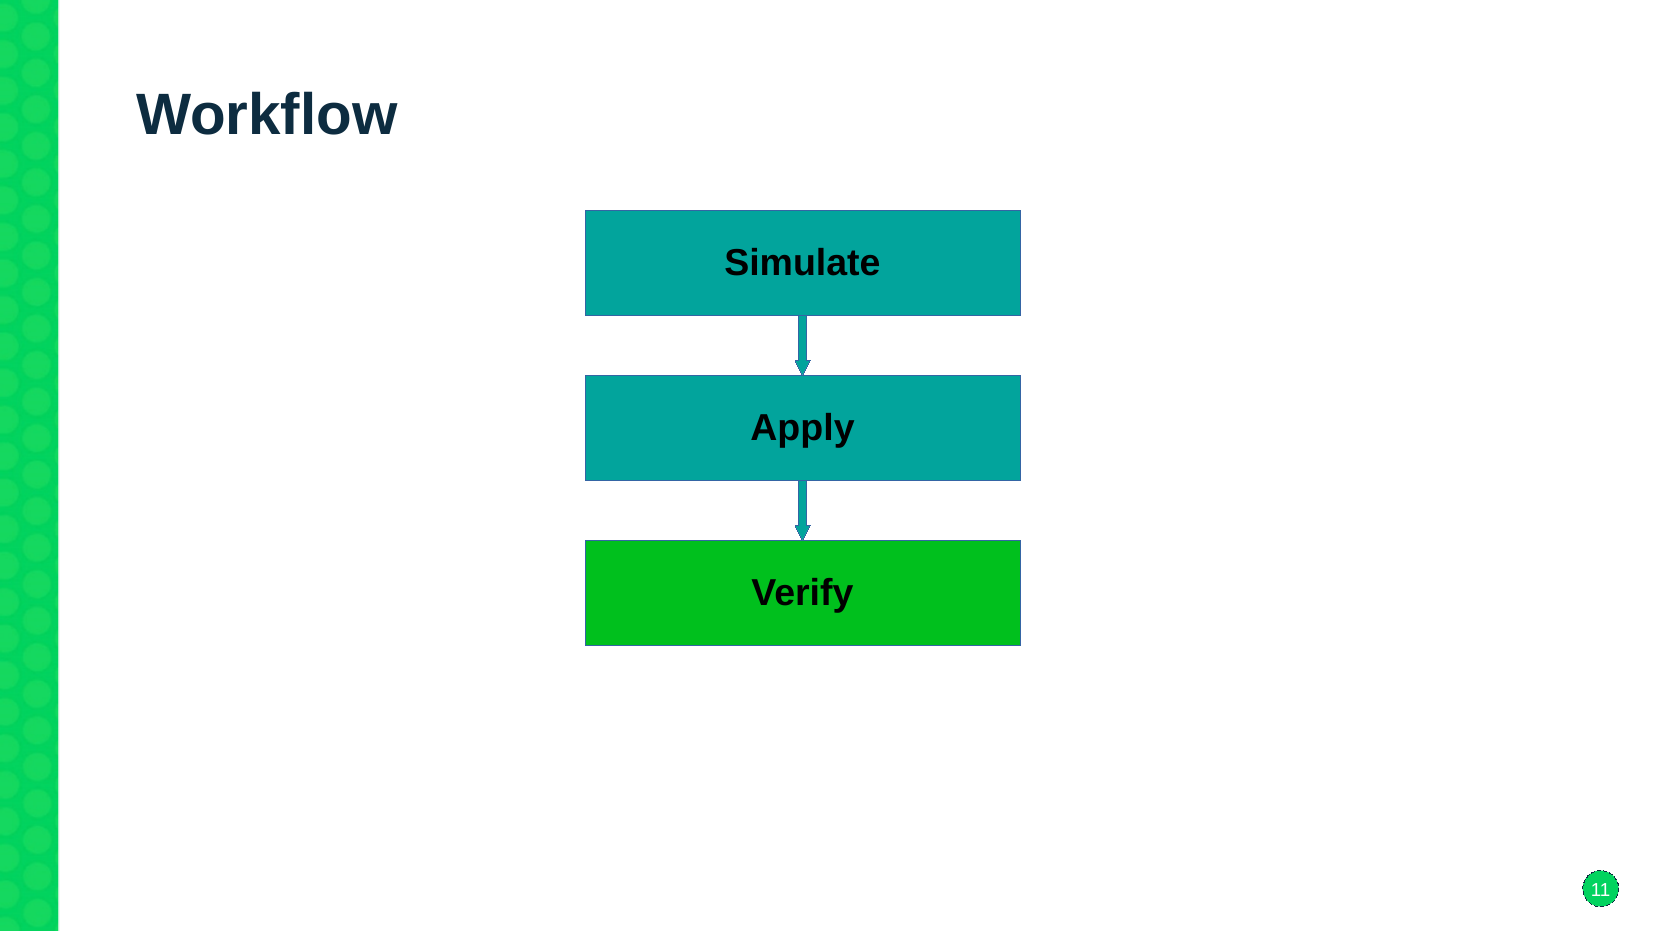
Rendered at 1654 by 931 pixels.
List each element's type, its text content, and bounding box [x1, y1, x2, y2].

text_box [795, 316, 811, 376]
text_box Simulate [585, 210, 1021, 316]
text_box Apply [585, 375, 1021, 481]
text_box [795, 480, 811, 541]
title Workflow [121, 37, 1531, 193]
picture [0, 0, 76, 931]
text_box Verify [585, 540, 1021, 646]
